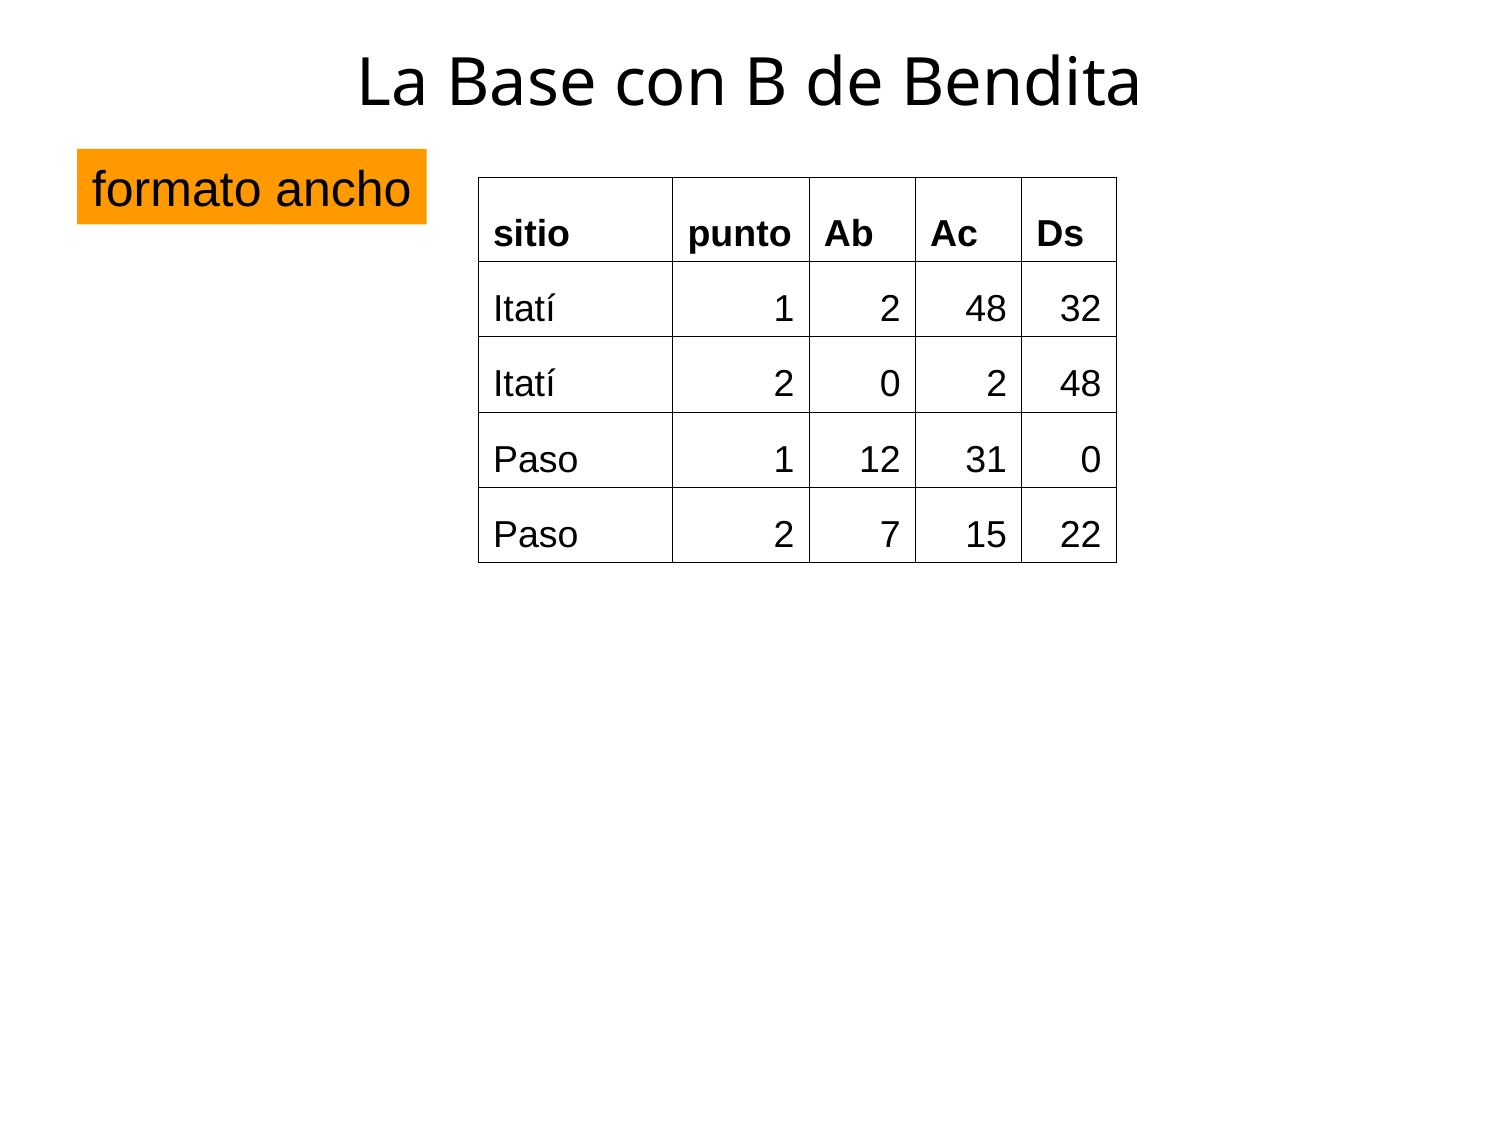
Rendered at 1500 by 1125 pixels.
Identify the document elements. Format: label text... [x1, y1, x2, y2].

table_cell 2 [810, 262, 915, 336]
table_cell 7 [810, 488, 915, 562]
table_cell 1 [673, 413, 809, 487]
table_header Ds [1022, 178, 1116, 261]
table_cell Paso [479, 413, 672, 487]
table_header Ac [916, 178, 1021, 261]
table_cell Itatí [479, 337, 672, 412]
text_box formato ancho [77, 148, 427, 225]
table_cell Itatí [479, 262, 672, 336]
table_cell 2 [673, 488, 809, 562]
table_cell 48 [1022, 337, 1116, 412]
table_cell 2 [673, 337, 809, 412]
table_cell 0 [810, 337, 915, 412]
table_cell 2 [916, 337, 1021, 412]
table_cell 22 [1022, 488, 1116, 562]
table_cell 12 [810, 413, 915, 487]
table_header punto [673, 178, 809, 261]
table_cell Paso [479, 488, 672, 562]
table_cell 32 [1022, 262, 1116, 336]
text_box La Base con B de Bendita [341, 30, 1160, 127]
table_cell 48 [916, 262, 1021, 336]
table_cell 31 [916, 413, 1021, 487]
table_cell 1 [673, 262, 809, 336]
table_cell 0 [1022, 413, 1116, 487]
table_header sitio [479, 178, 672, 261]
table_cell 15 [916, 488, 1021, 562]
table_header Ab [810, 178, 915, 261]
